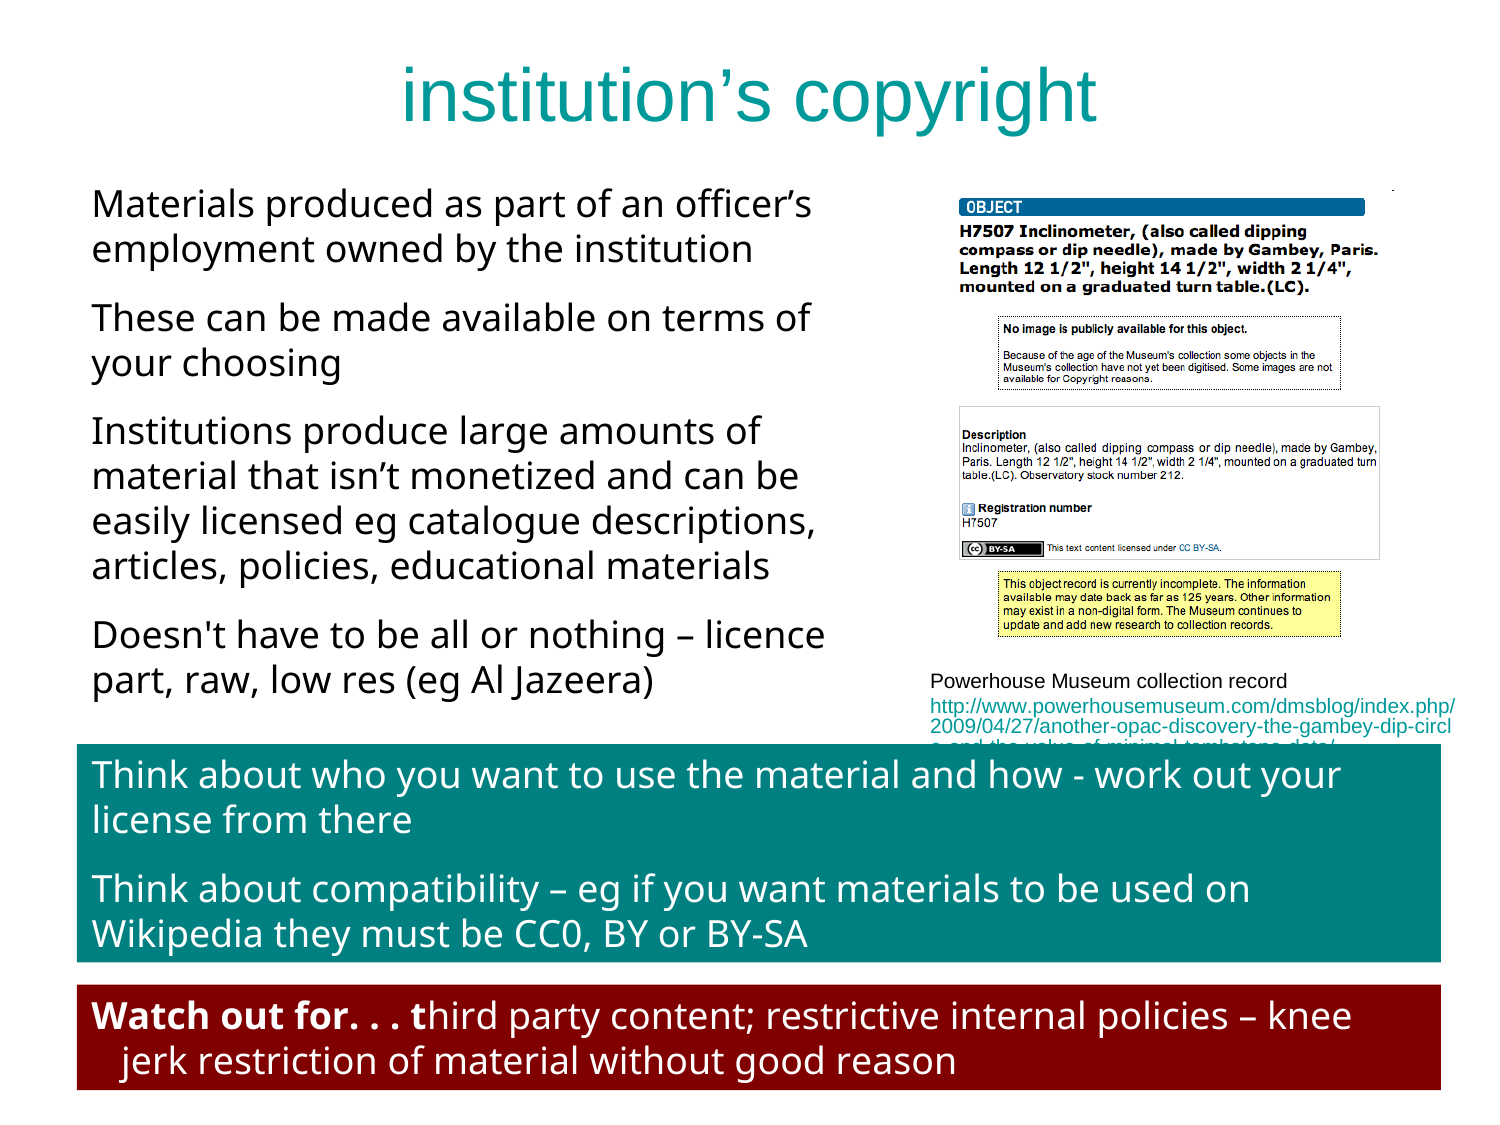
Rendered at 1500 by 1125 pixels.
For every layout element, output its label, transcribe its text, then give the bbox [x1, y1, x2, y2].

picture [944, 190, 1394, 659]
text_box Watch out for. . . third party content; restrictive internal policies – knee jerk restriction of material without good reason [76, 984, 1441, 1091]
text_box Materials produced as part of an officer’s employment owned by the institution These can be made available on terms of your choosing Institutions produce large amounts of material that isn’t monetized and can be easily licensed eg catalogue descriptions, articles, policies, educational materials Doesn't have to be all or nothing – licence part, raw, low res (eg Al Jazeera) [76, 172, 904, 709]
text_box Think about who you want to use the material and how - work out your license from there Think about compatibility – eg if you want materials to be used on Wikipedia they must be CC0, BY or BY-SA [76, 744, 1441, 963]
title institution’s copyright [75, 9, 1426, 173]
text_box Powerhouse Museum collection record http://www.powerhousemuseum.com/dmsblog/index.php/2009/04/27/another-opac-discovery-the-gambey-dip-circle-and-the-value-of-minimal-tombstone-data/ [915, 659, 1471, 751]
